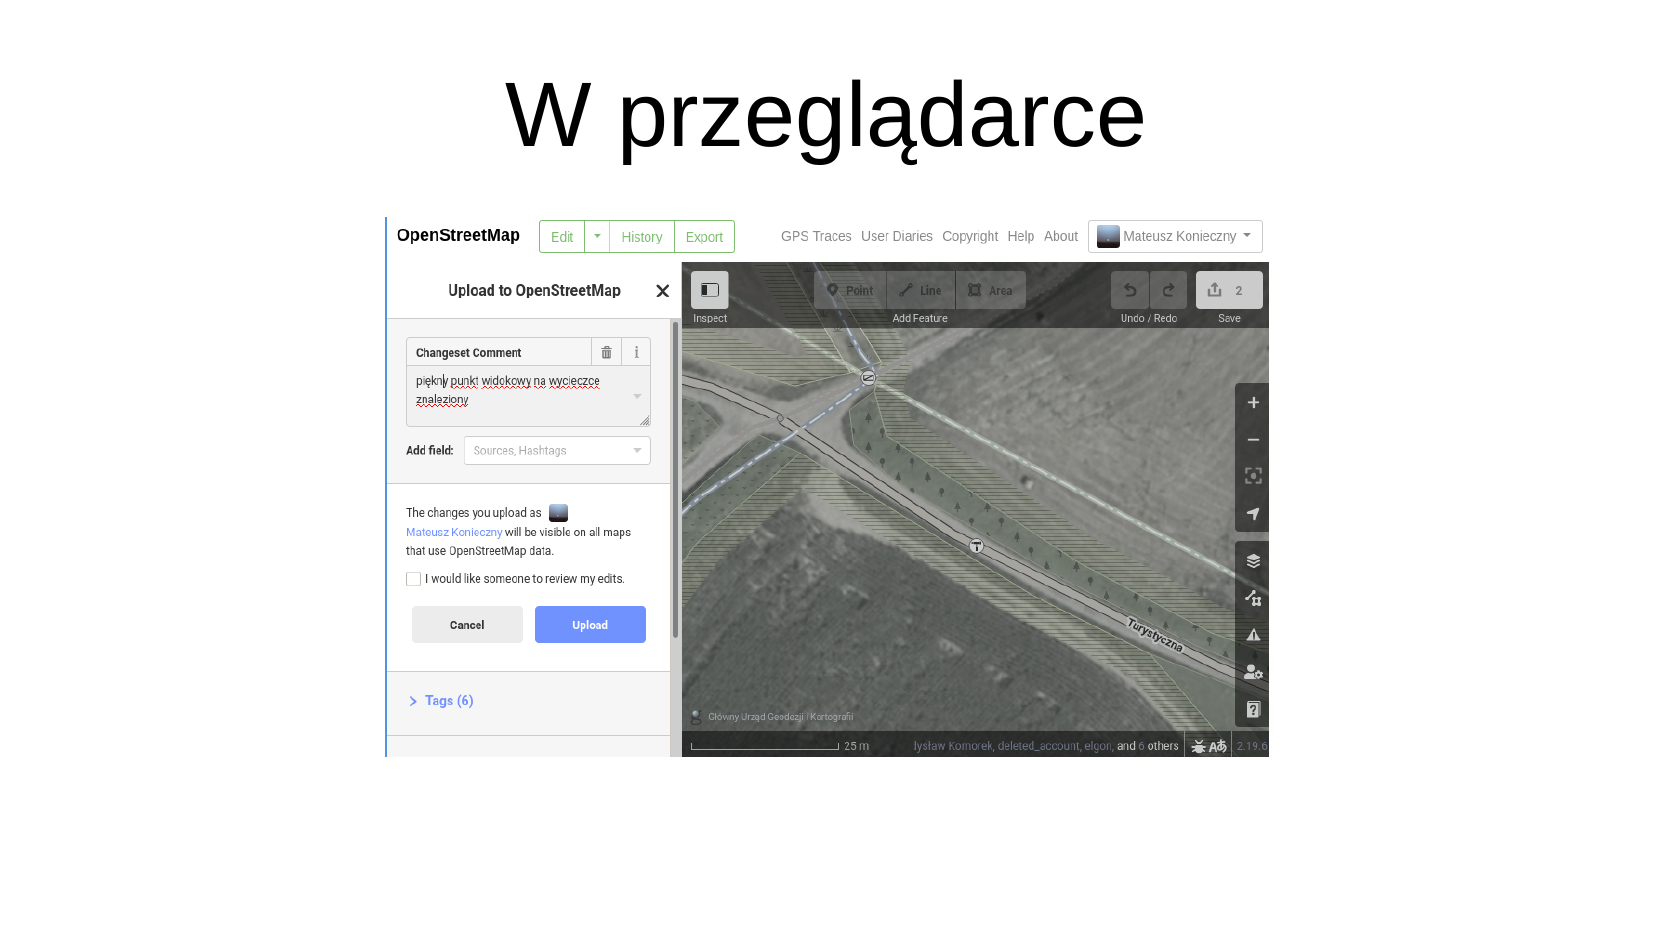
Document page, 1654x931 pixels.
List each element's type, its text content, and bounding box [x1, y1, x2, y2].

title W przeglądarce [82, 37, 1571, 193]
picture [385, 217, 1269, 757]
